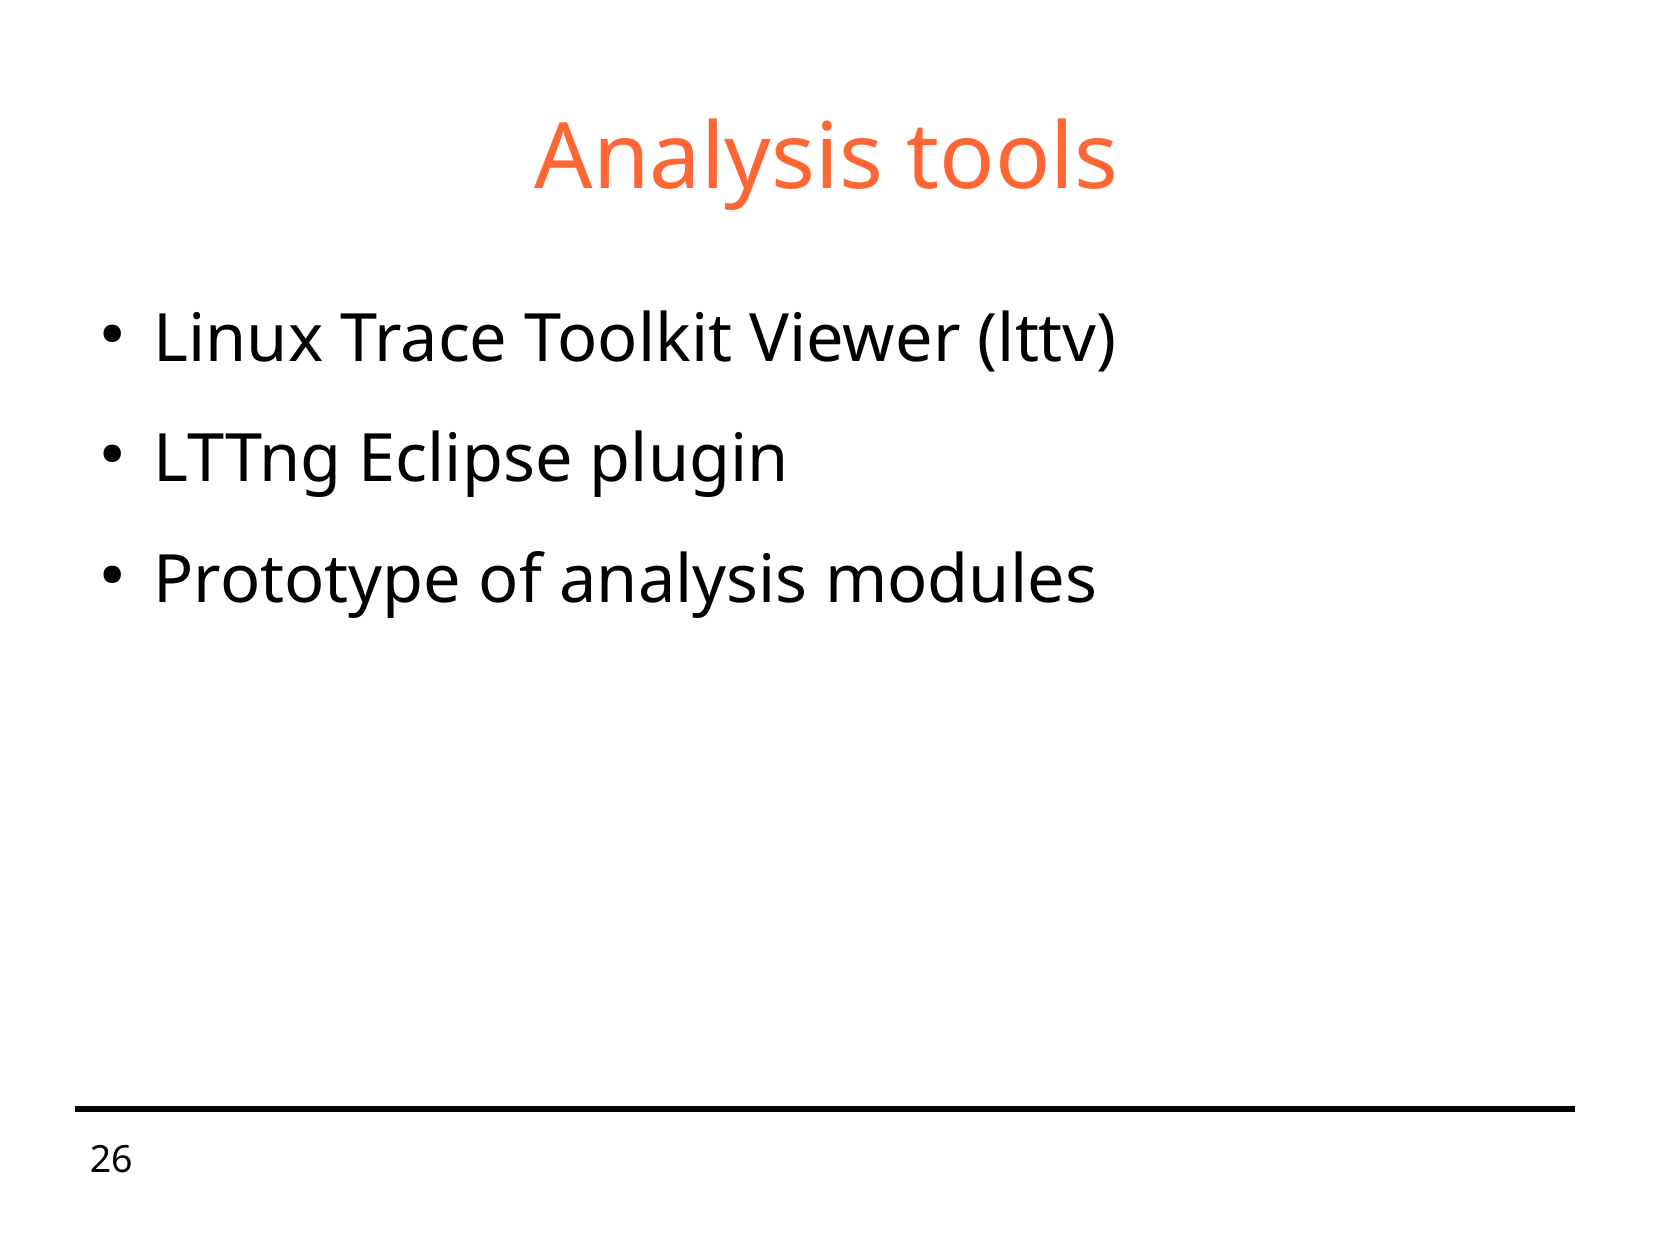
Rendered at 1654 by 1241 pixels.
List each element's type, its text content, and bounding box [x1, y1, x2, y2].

title Analysis tools [82, 49, 1571, 257]
list Linux Trace Toolkit Viewer (lttv) LTTng Eclipse plugin Prototype of analysis modules [82, 290, 1571, 1109]
